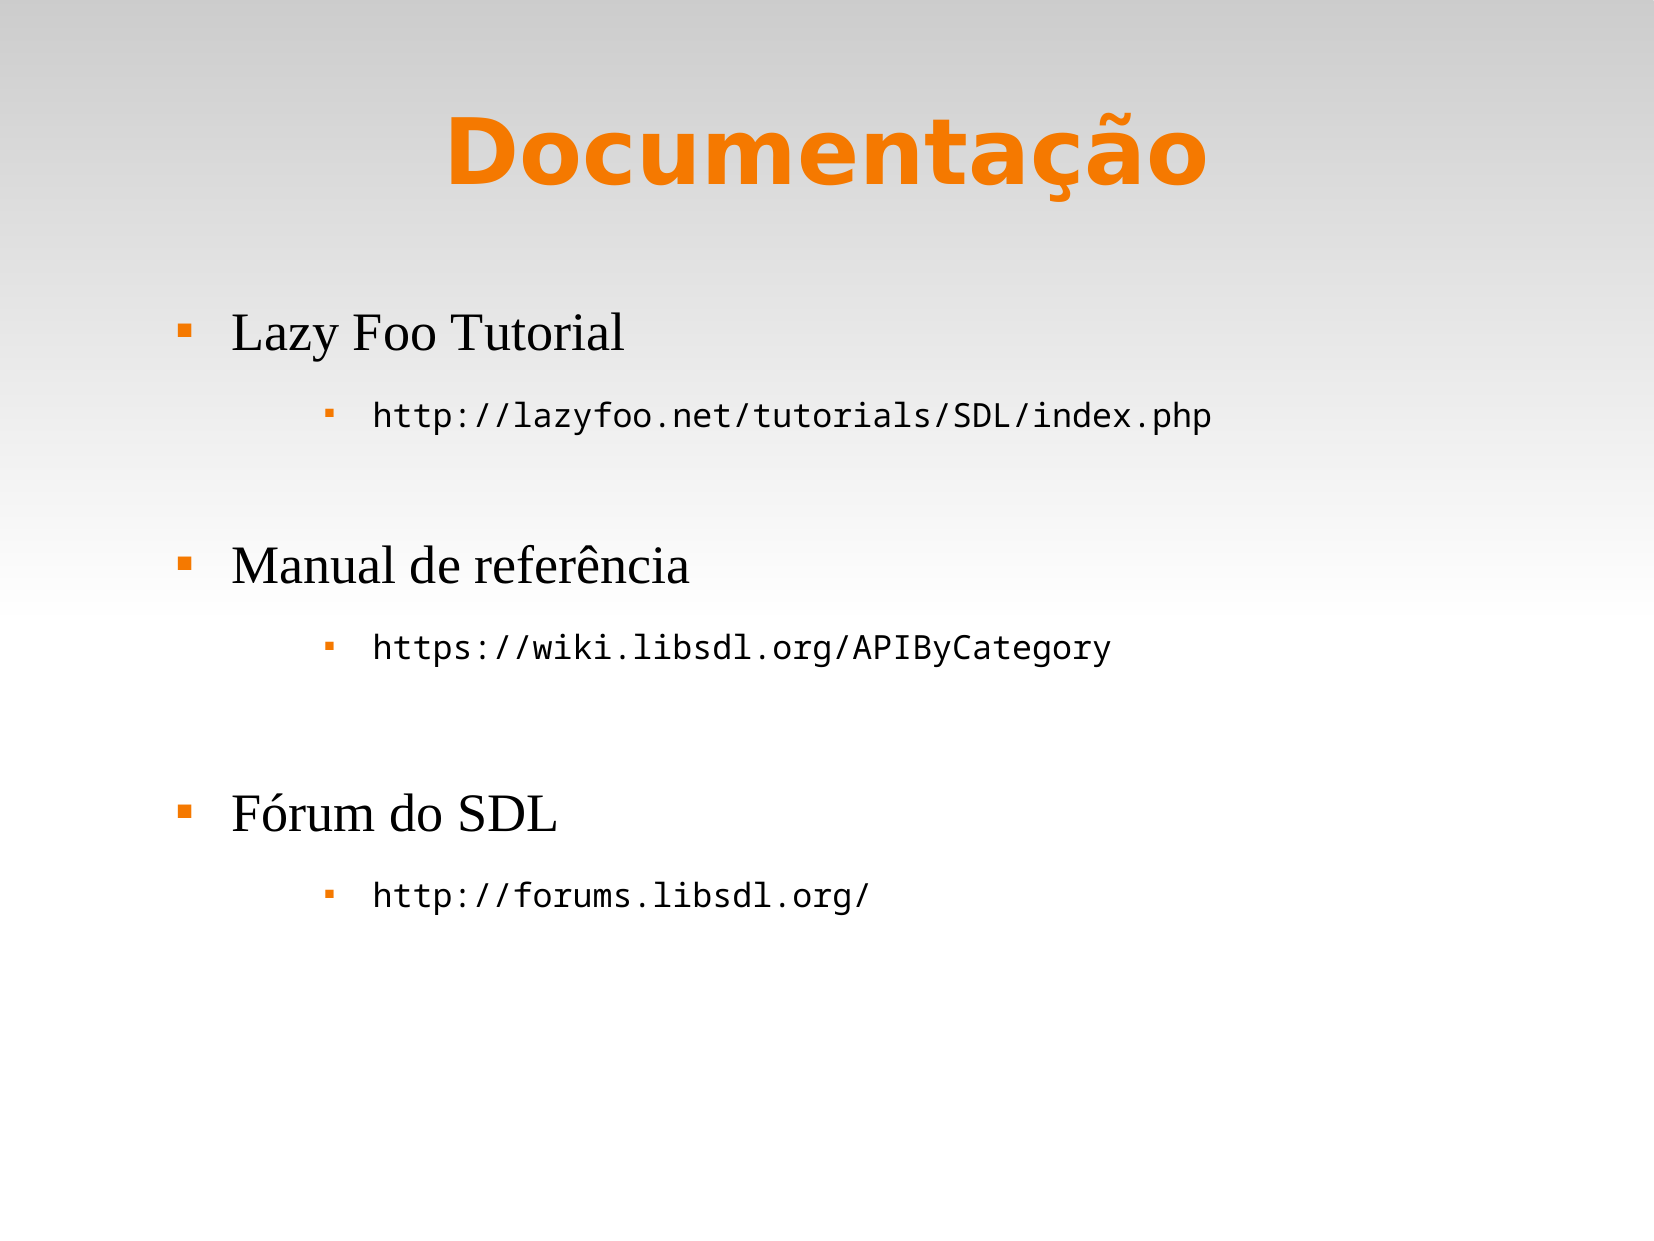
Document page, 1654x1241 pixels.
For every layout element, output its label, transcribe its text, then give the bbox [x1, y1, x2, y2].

list Lazy Foo Tutorial http://lazyfoo.net/tutorials/SDL/index.php Manual de referência https://wiki.libsdl.org/APIByCategory Fórum do SDL http://forums.libsdl.org/ [89, 302, 1576, 1121]
title Documentação [82, 49, 1571, 257]
